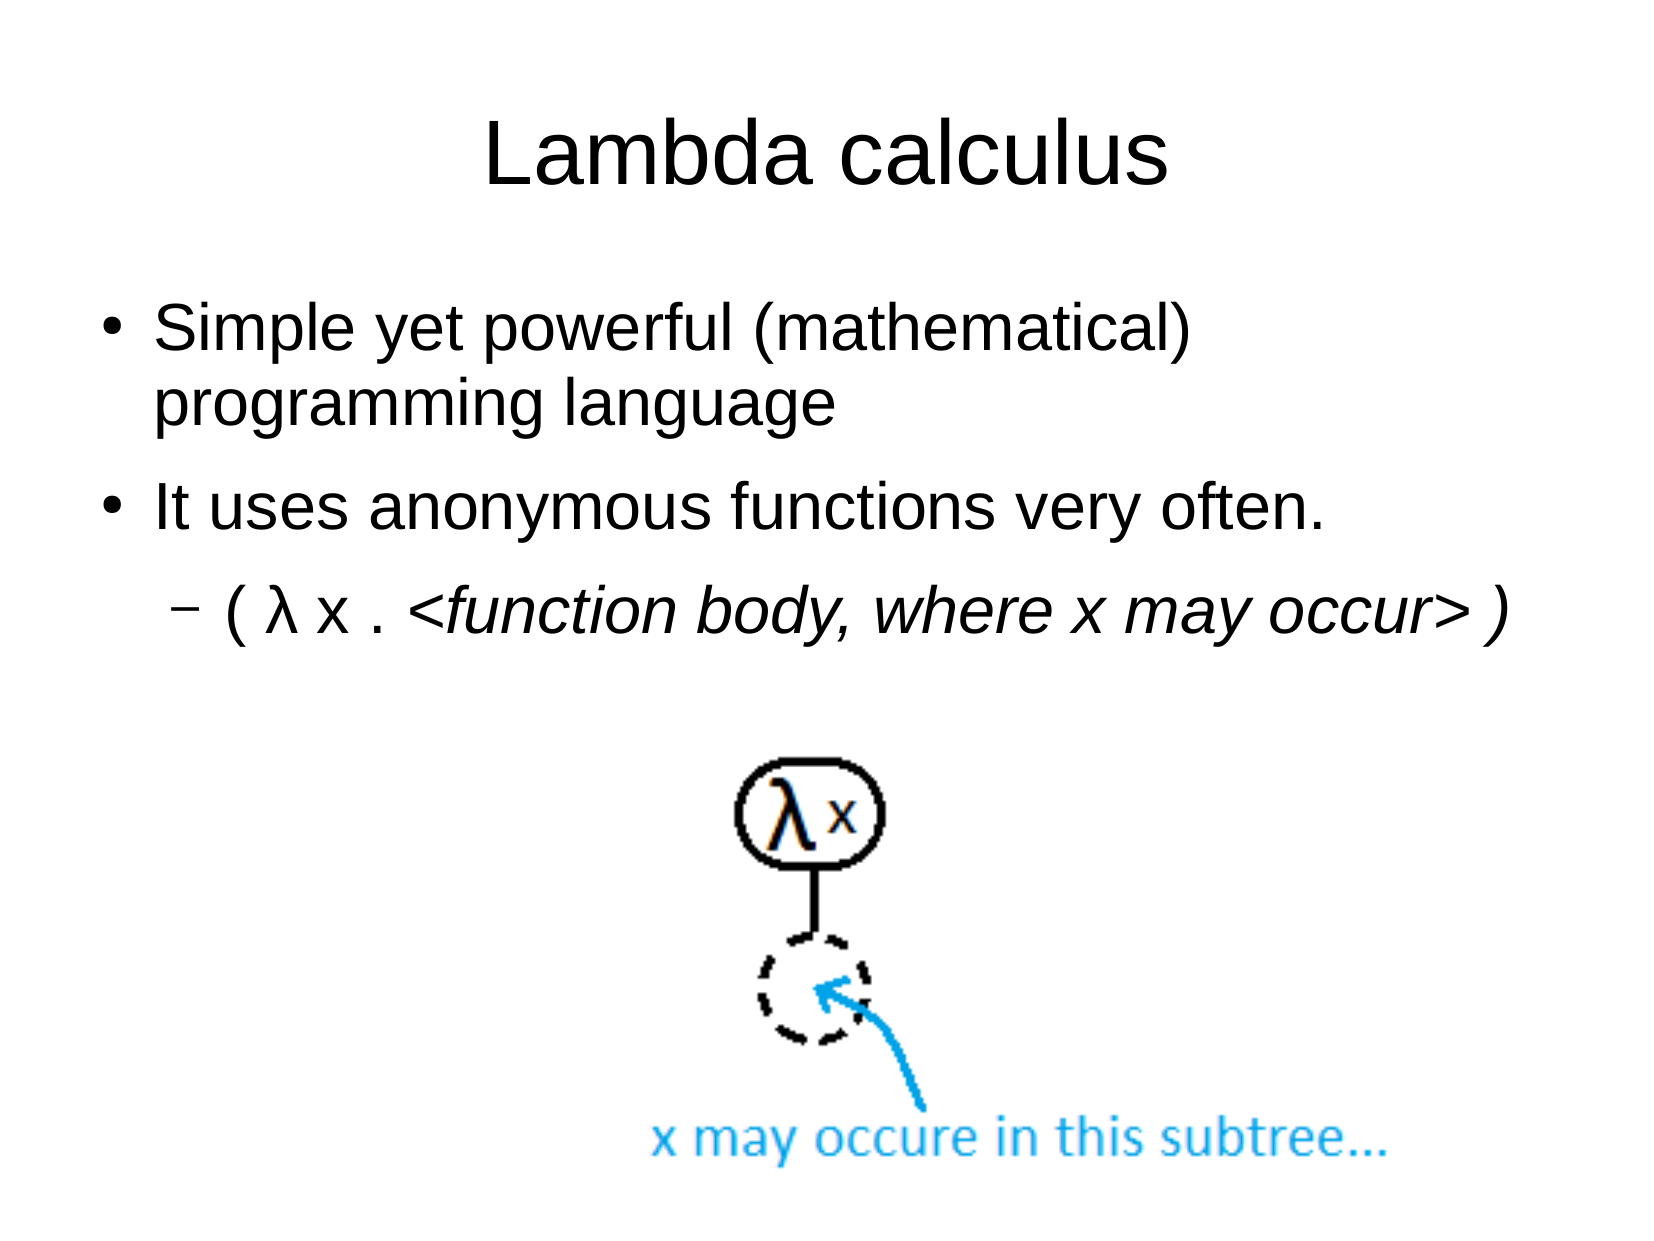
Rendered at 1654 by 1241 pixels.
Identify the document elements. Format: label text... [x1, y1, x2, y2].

title Lambda calculus [82, 49, 1571, 257]
picture [593, 674, 1401, 1216]
list Simple yet powerful (mathematical) programming language It uses anonymous functions very often. ( λ x . <function body, where x may occur> ) [82, 290, 1538, 1010]
